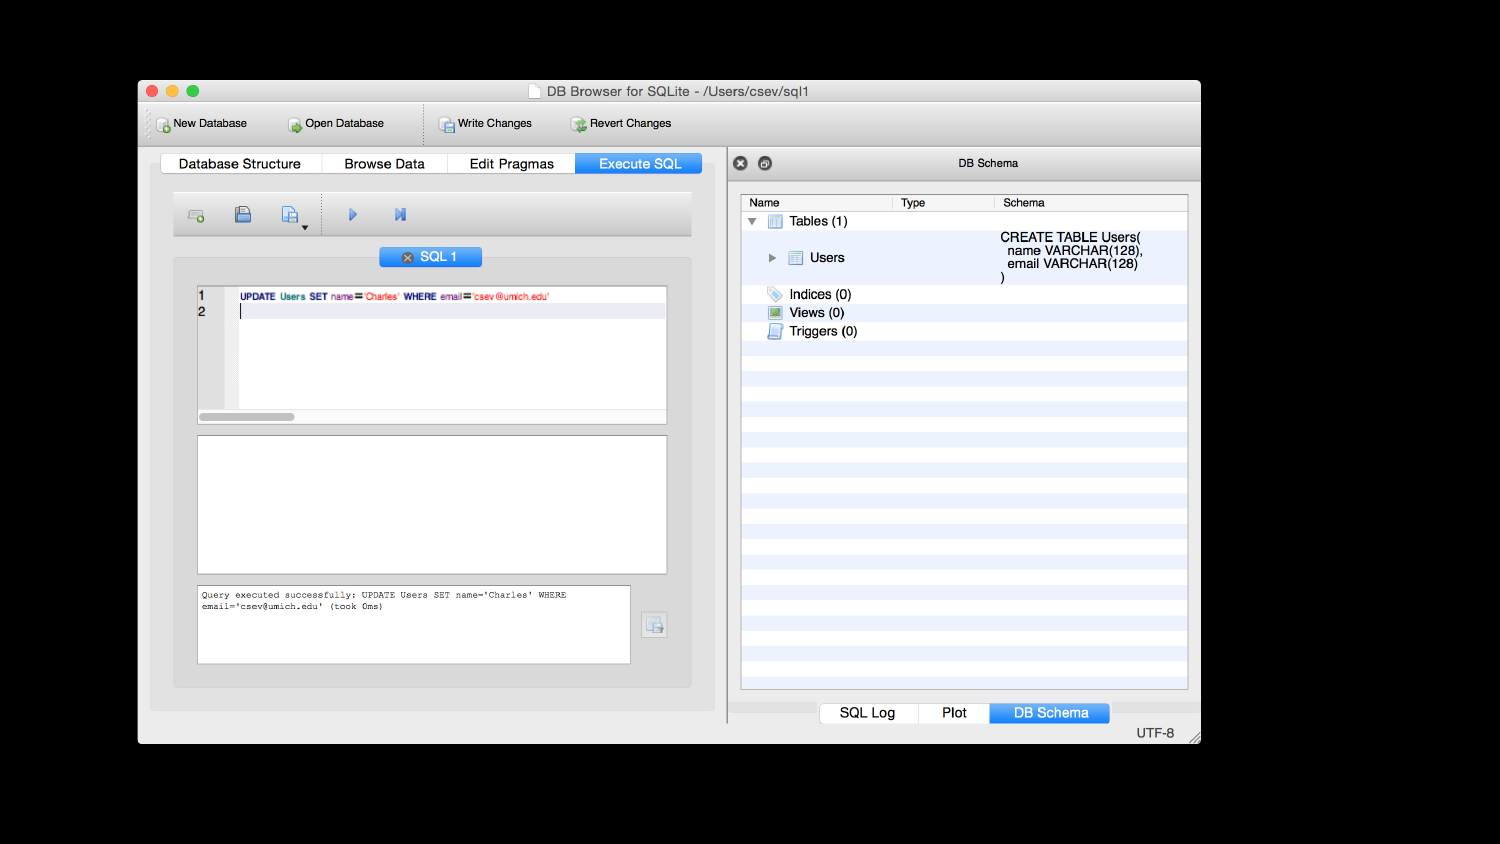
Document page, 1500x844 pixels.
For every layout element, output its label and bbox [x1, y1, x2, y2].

picture [80, 47, 1258, 825]
